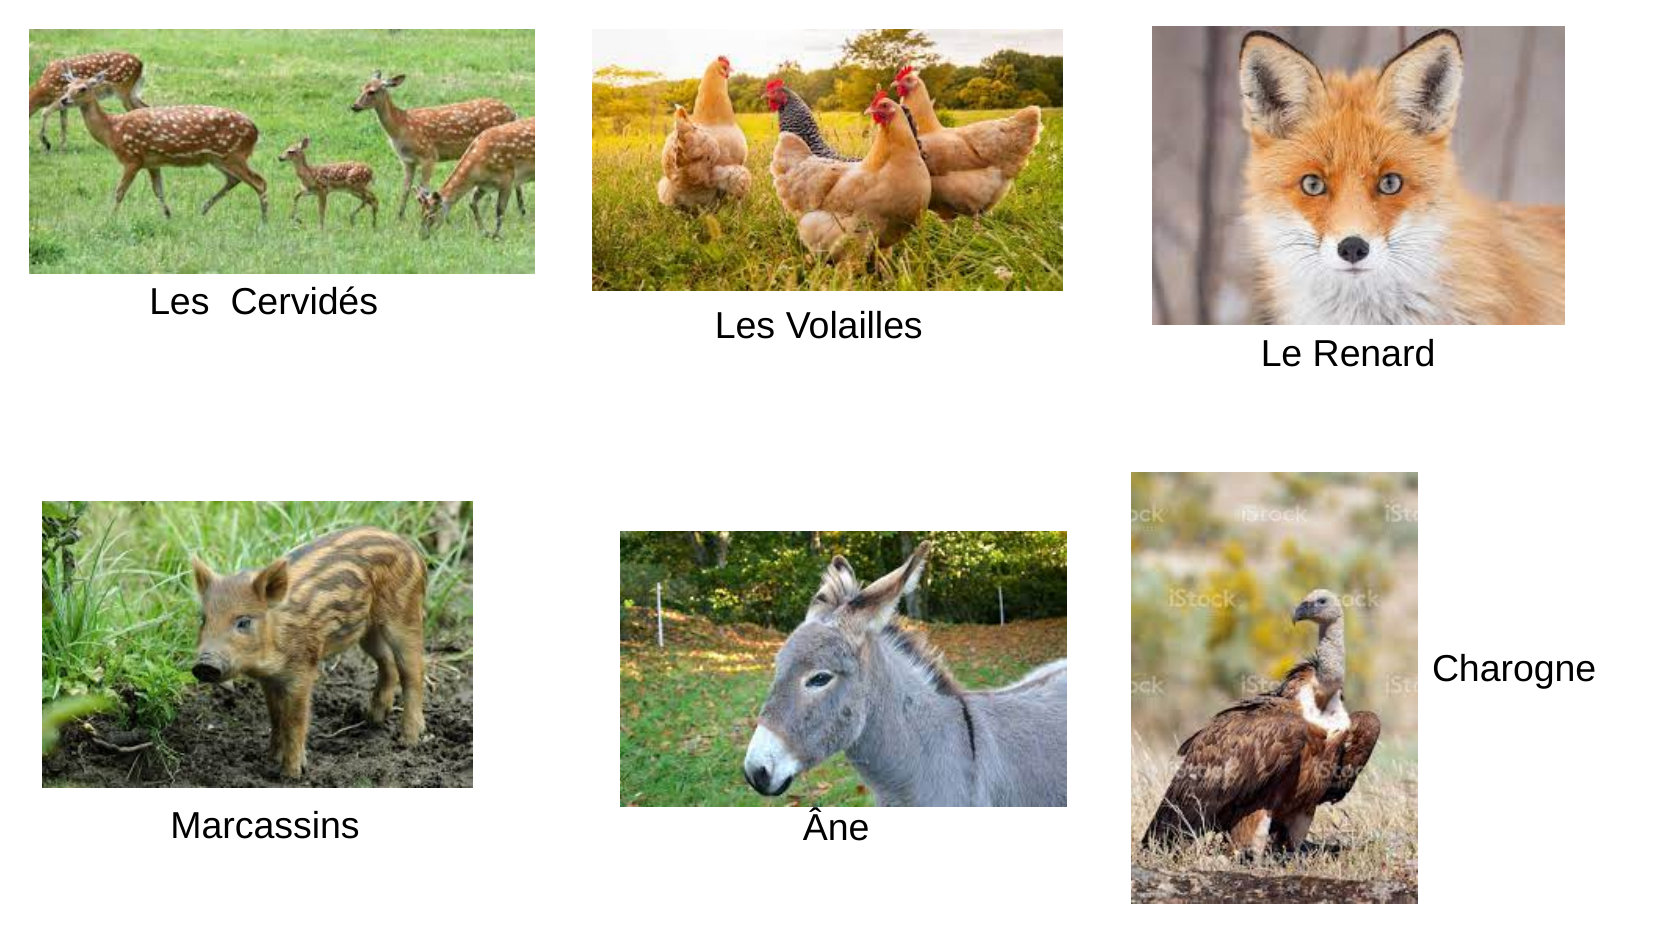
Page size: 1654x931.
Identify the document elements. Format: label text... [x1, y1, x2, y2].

picture [29, 29, 535, 274]
picture [1131, 472, 1417, 904]
text_box Charogne [1417, 472, 1625, 916]
picture [592, 29, 1063, 291]
text_box Les Volailles [595, 297, 1068, 355]
picture [1152, 26, 1565, 324]
picture [620, 531, 1067, 807]
text_box Les Cervidés [29, 273, 532, 331]
text_box Marcassins [29, 797, 473, 855]
text_box Le Renard [1151, 324, 1565, 382]
picture [42, 501, 473, 788]
text_box Âne [620, 799, 1063, 857]
